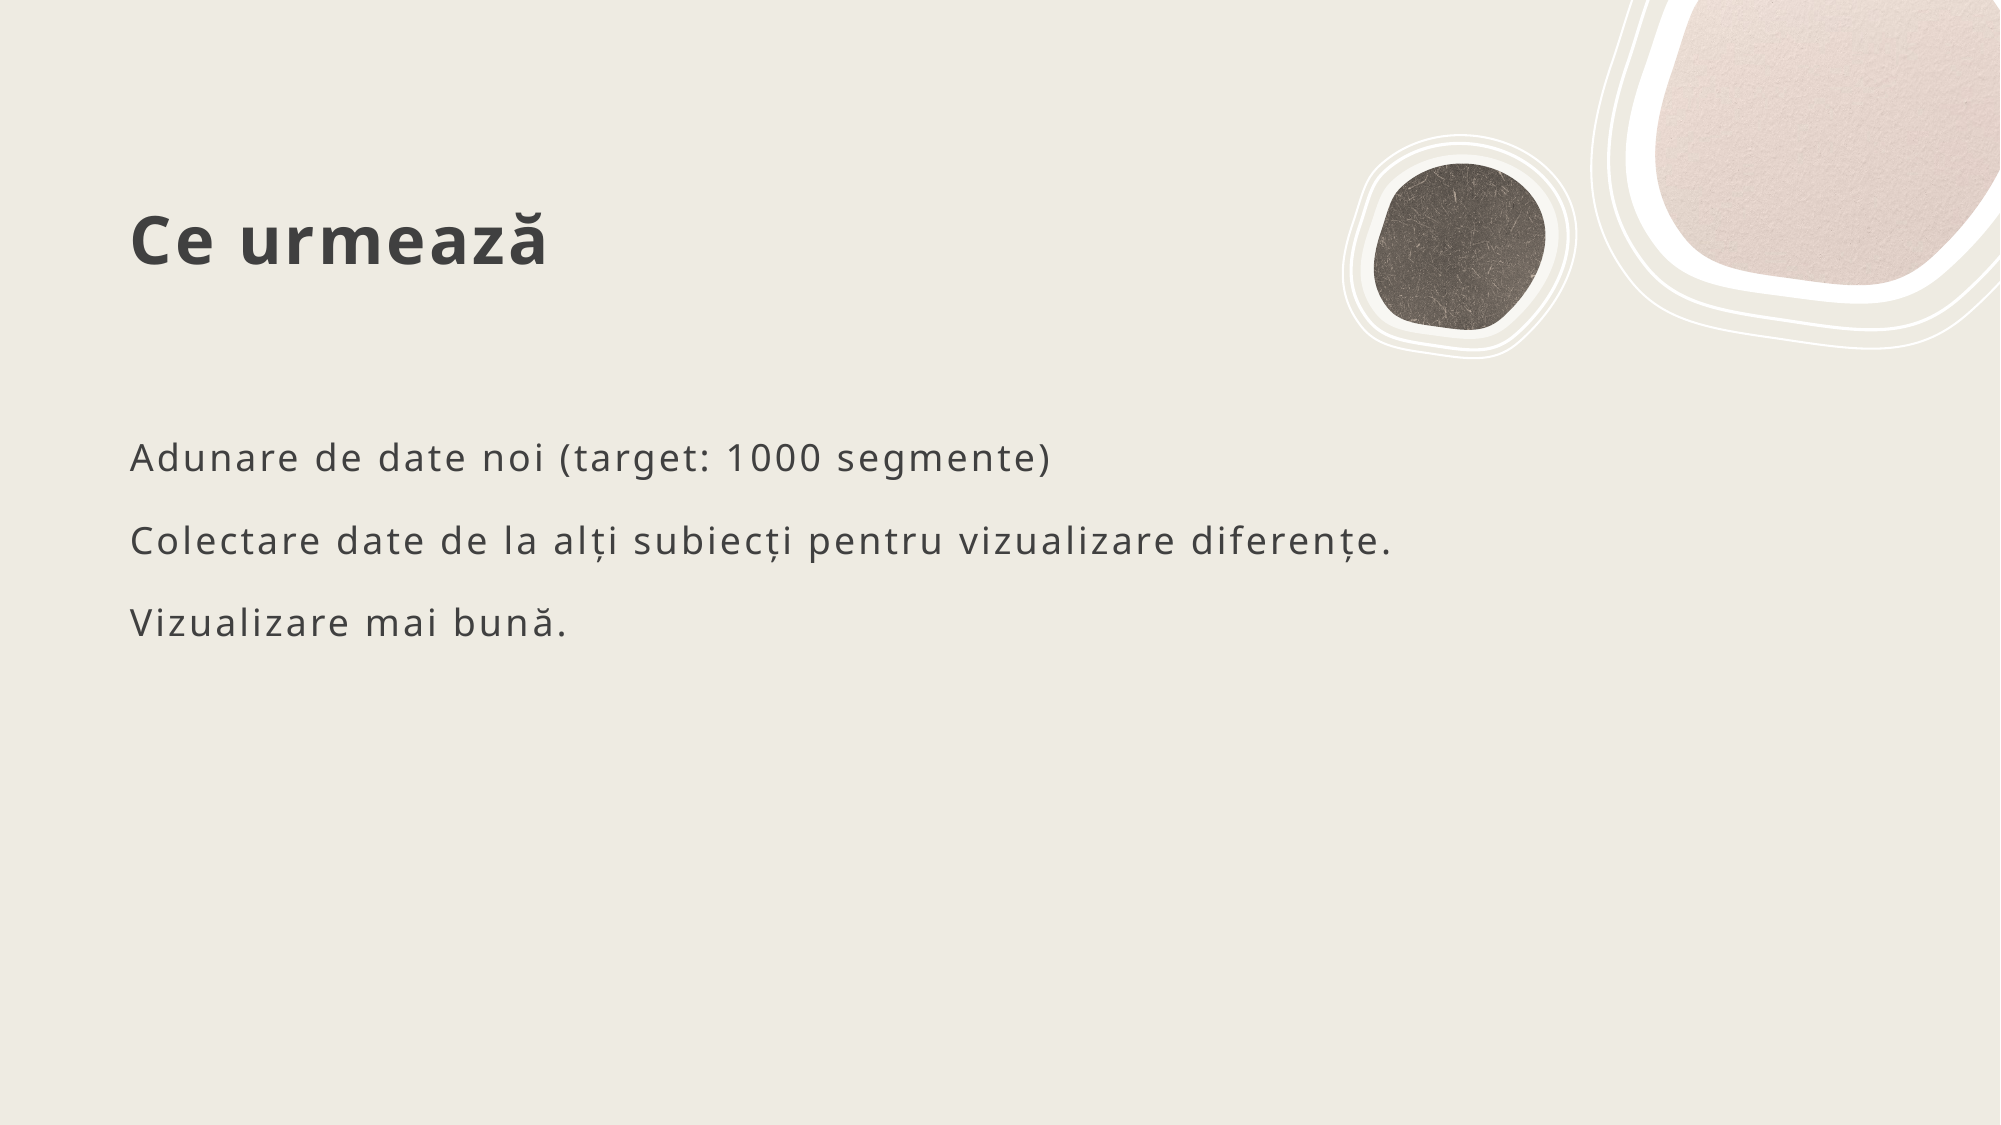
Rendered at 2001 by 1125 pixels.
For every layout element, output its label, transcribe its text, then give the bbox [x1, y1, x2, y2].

list Adunare de date noi (target: 1000 segmente) Colectare date de la alți subiecți pentru vizualizare diferențe. Vizualizare mai bună. [111, 398, 1881, 1013]
title Ce urmează [111, 72, 1309, 294]
